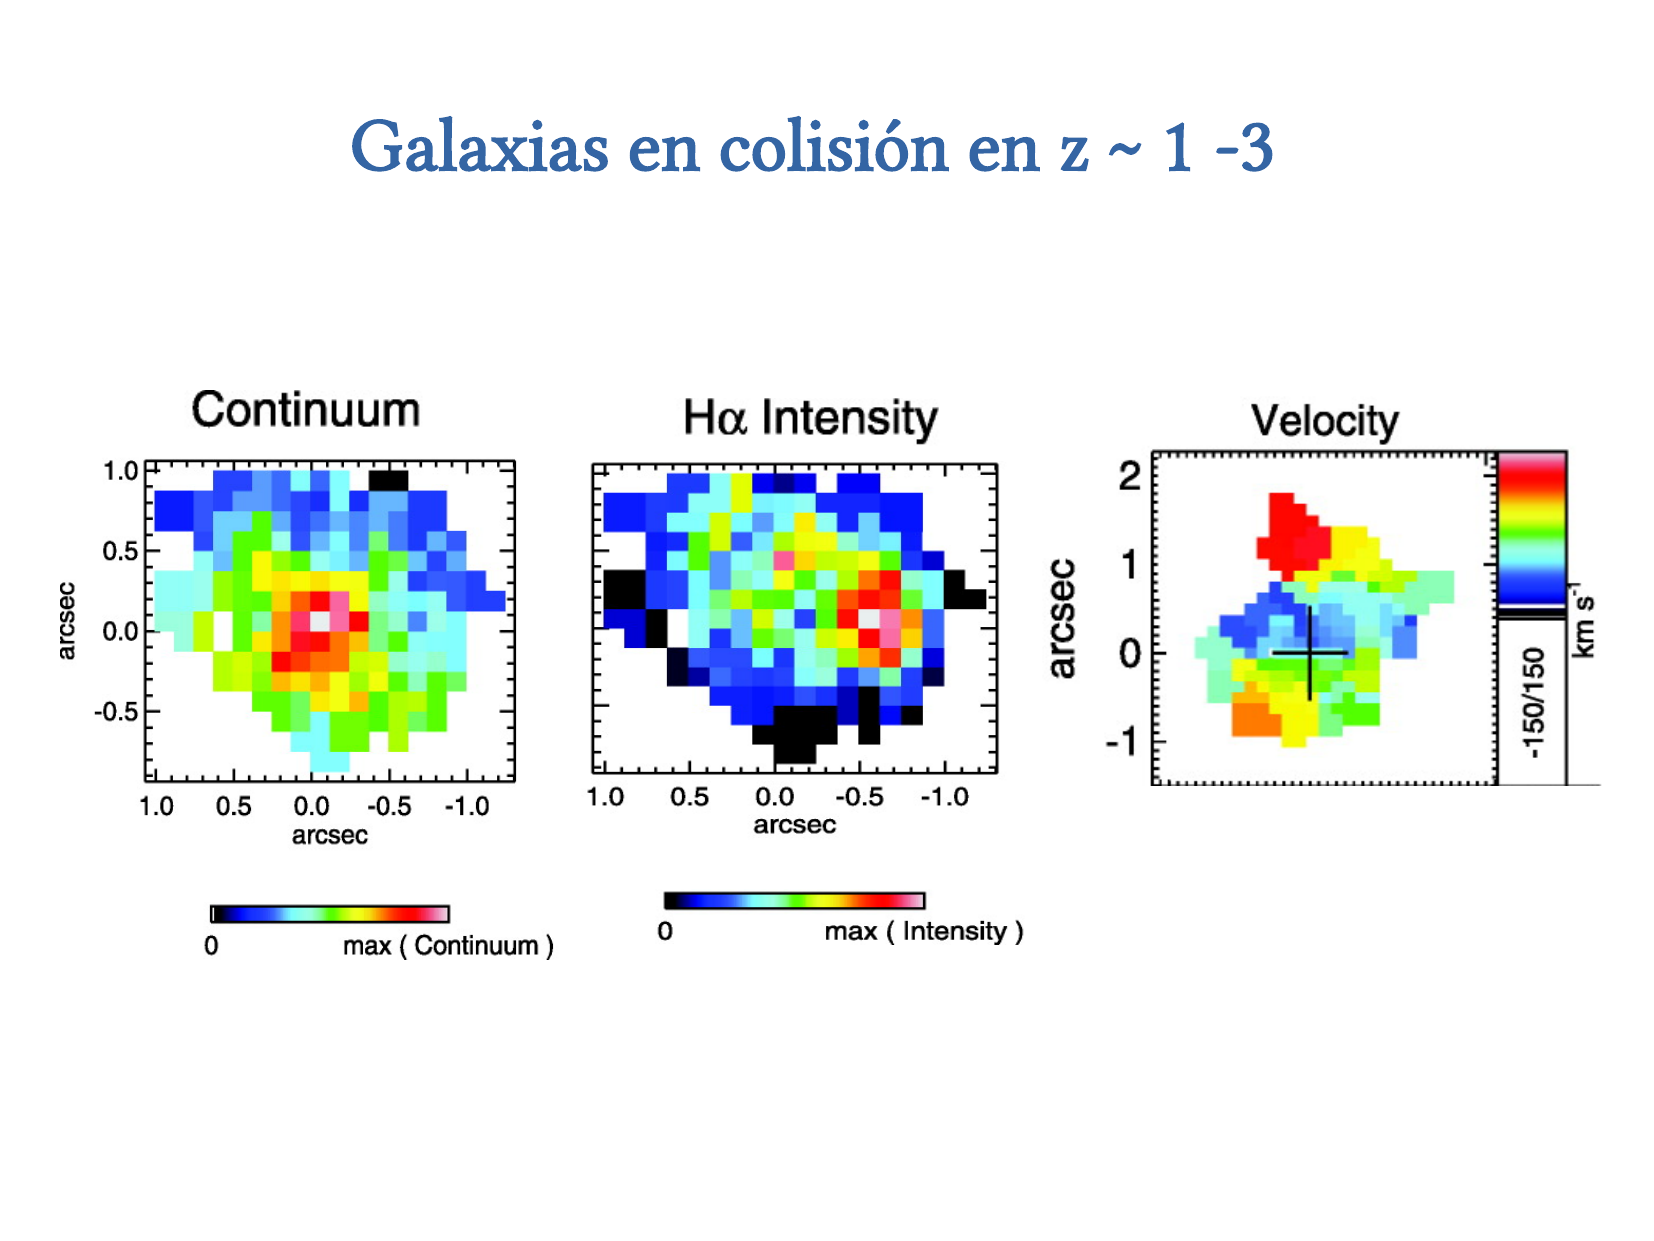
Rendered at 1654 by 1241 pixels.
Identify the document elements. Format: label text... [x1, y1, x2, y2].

title Galaxias en colisión en z ~ 1 -3 [46, 102, 1581, 189]
picture [0, 0, 1654, 1241]
